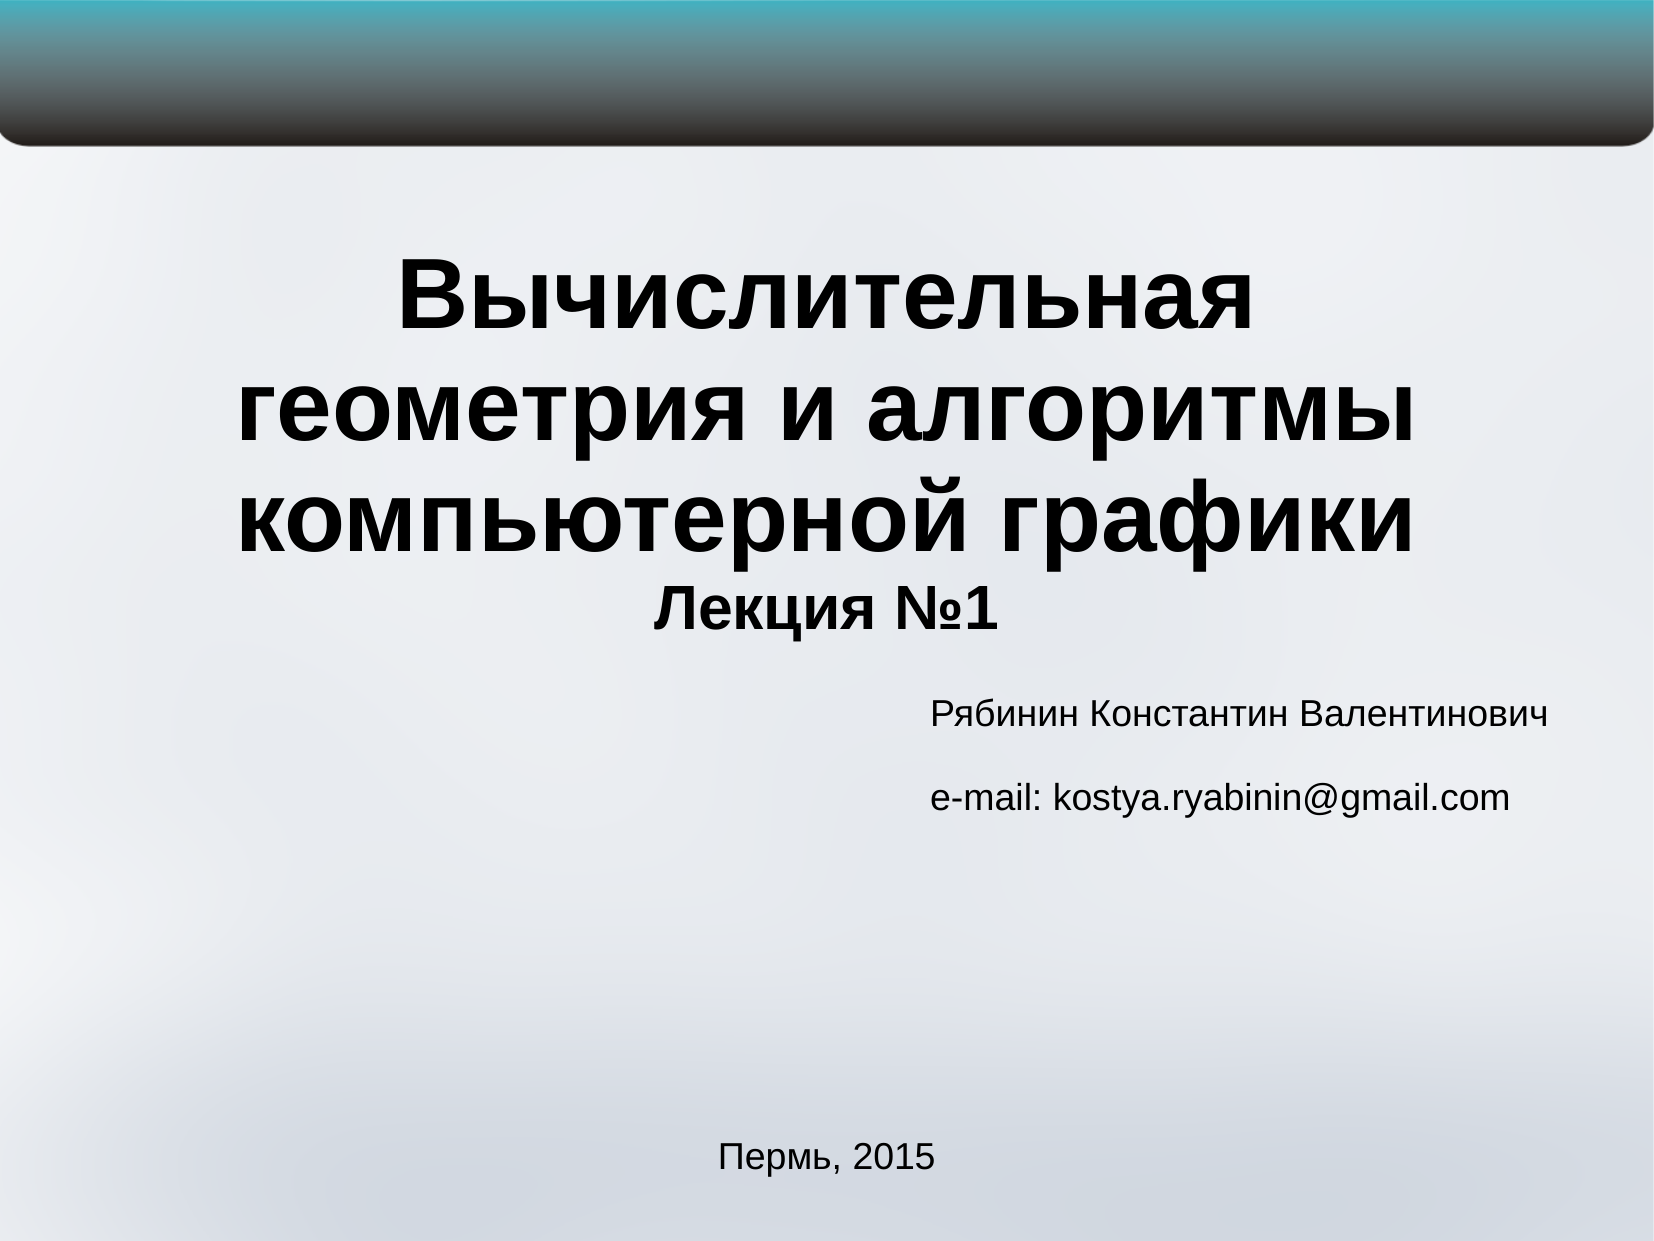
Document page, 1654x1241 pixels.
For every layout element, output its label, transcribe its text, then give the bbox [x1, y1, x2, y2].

text_box Пермь, 2015 [590, 1127, 1063, 1185]
text_box Рябинин Константин Валентинович e-mail: kostya.ryabinin@gmail.com [915, 685, 1595, 826]
picture [0, 0, 1654, 1241]
text_box Вычислительная геометрия и алгоритмы компьютерной графики Лекция №1 [147, 230, 1506, 651]
